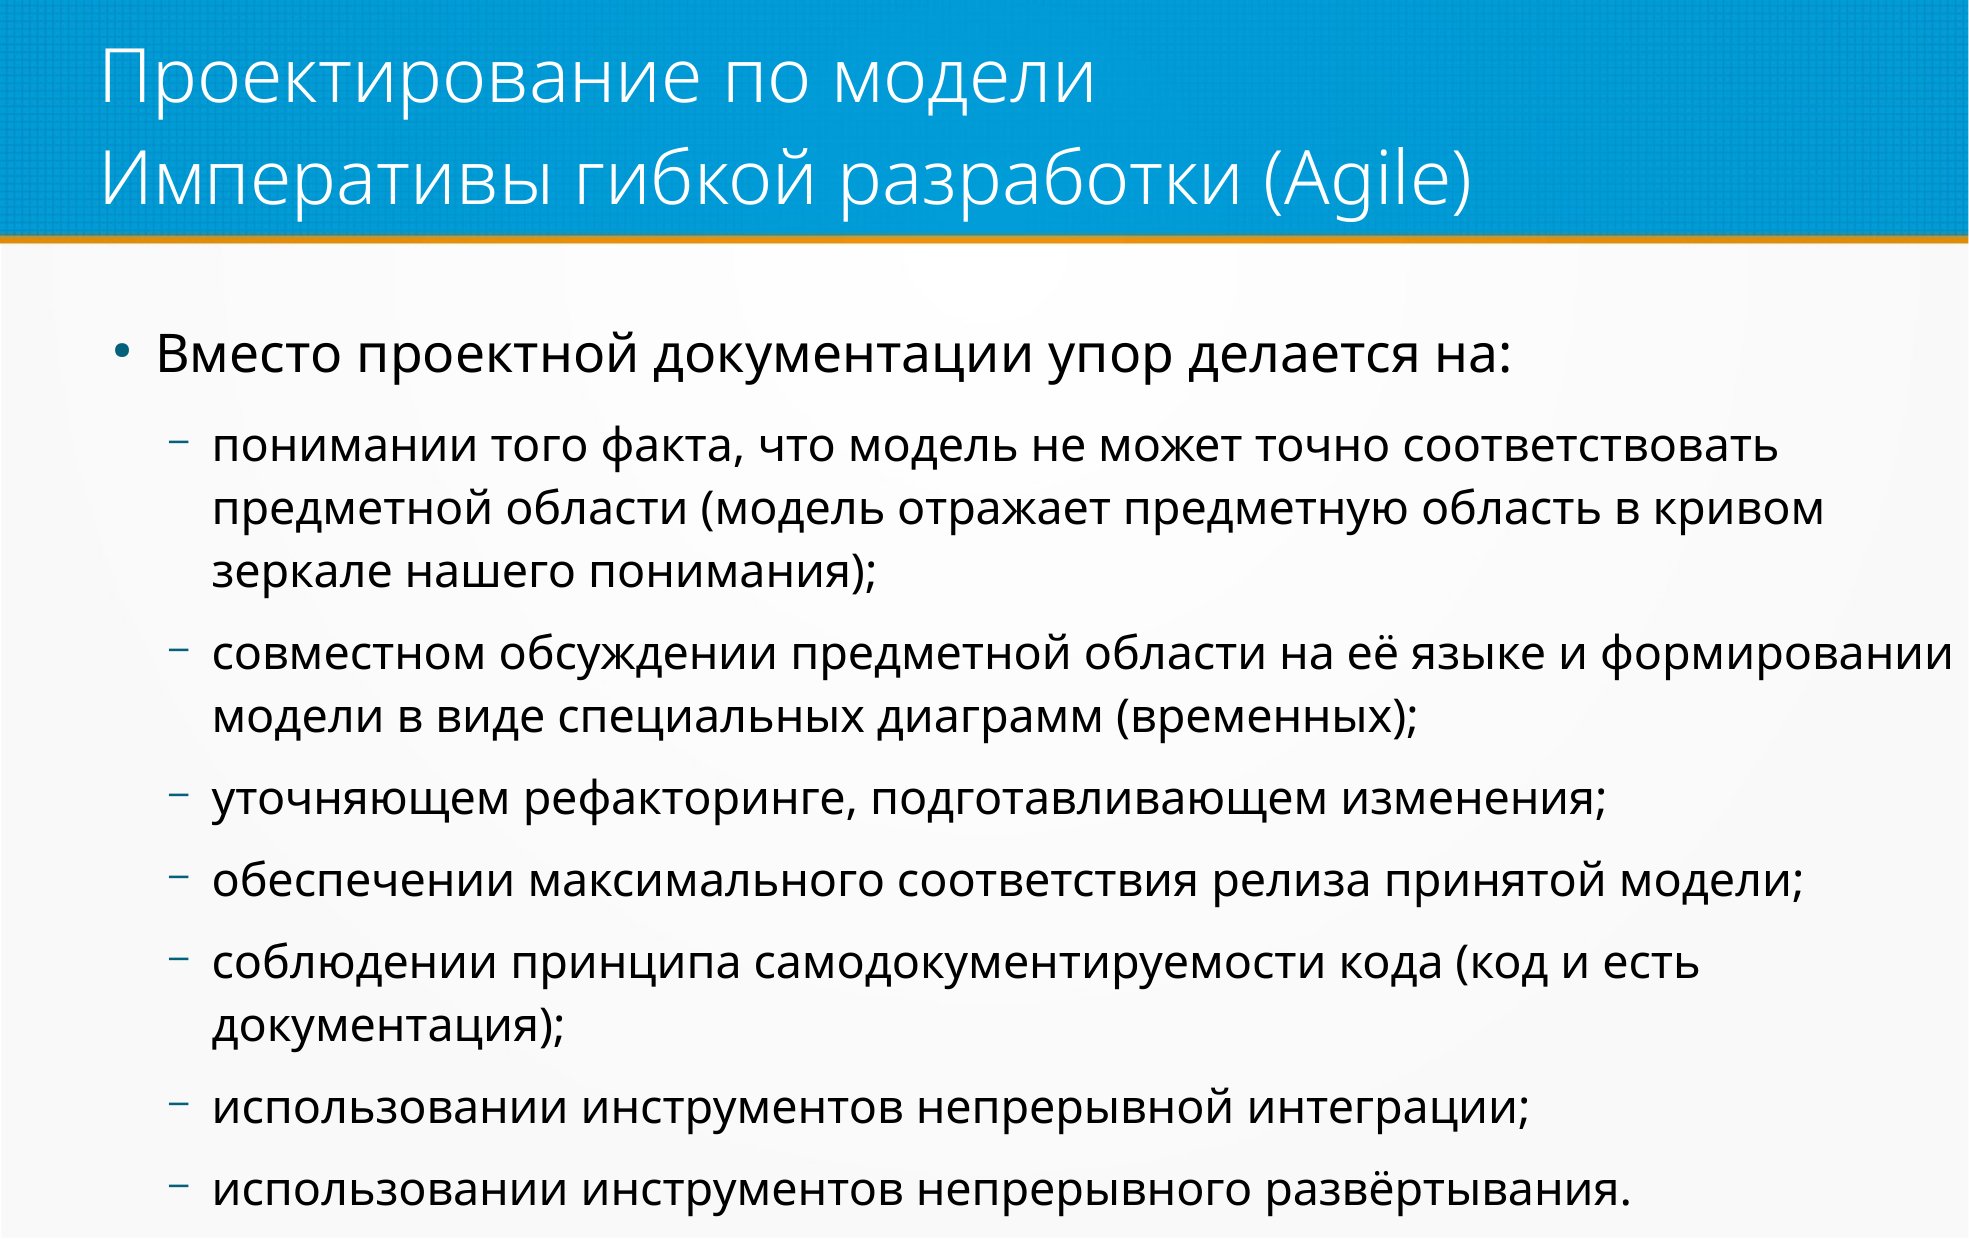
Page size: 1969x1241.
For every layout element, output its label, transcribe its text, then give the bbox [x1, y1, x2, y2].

picture [0, 233, 1969, 1241]
list Вместо проектной документации упор делается на: понимании того факта, что модель не может точно соответствовать предметной области (модель отражает предметную область в кривом зеркале нашего понимания); совместном обсуждении предметной области на её языке и формировании модели в виде специальных диаграмм (временных); уточняющем рефакторинге, подготавливающем изменения; обеспечении максимального соответствия релиза принятой модели; соблюдении принципа самодокументируемости кода (код и есть документация); использовании инструментов непрерывной интеграции; использовании инструментов непрерывного развёртывания. [98, 315, 1969, 1241]
title Проектирование по модели Императивы гибкой разработки (Agile) [98, 19, 1870, 227]
